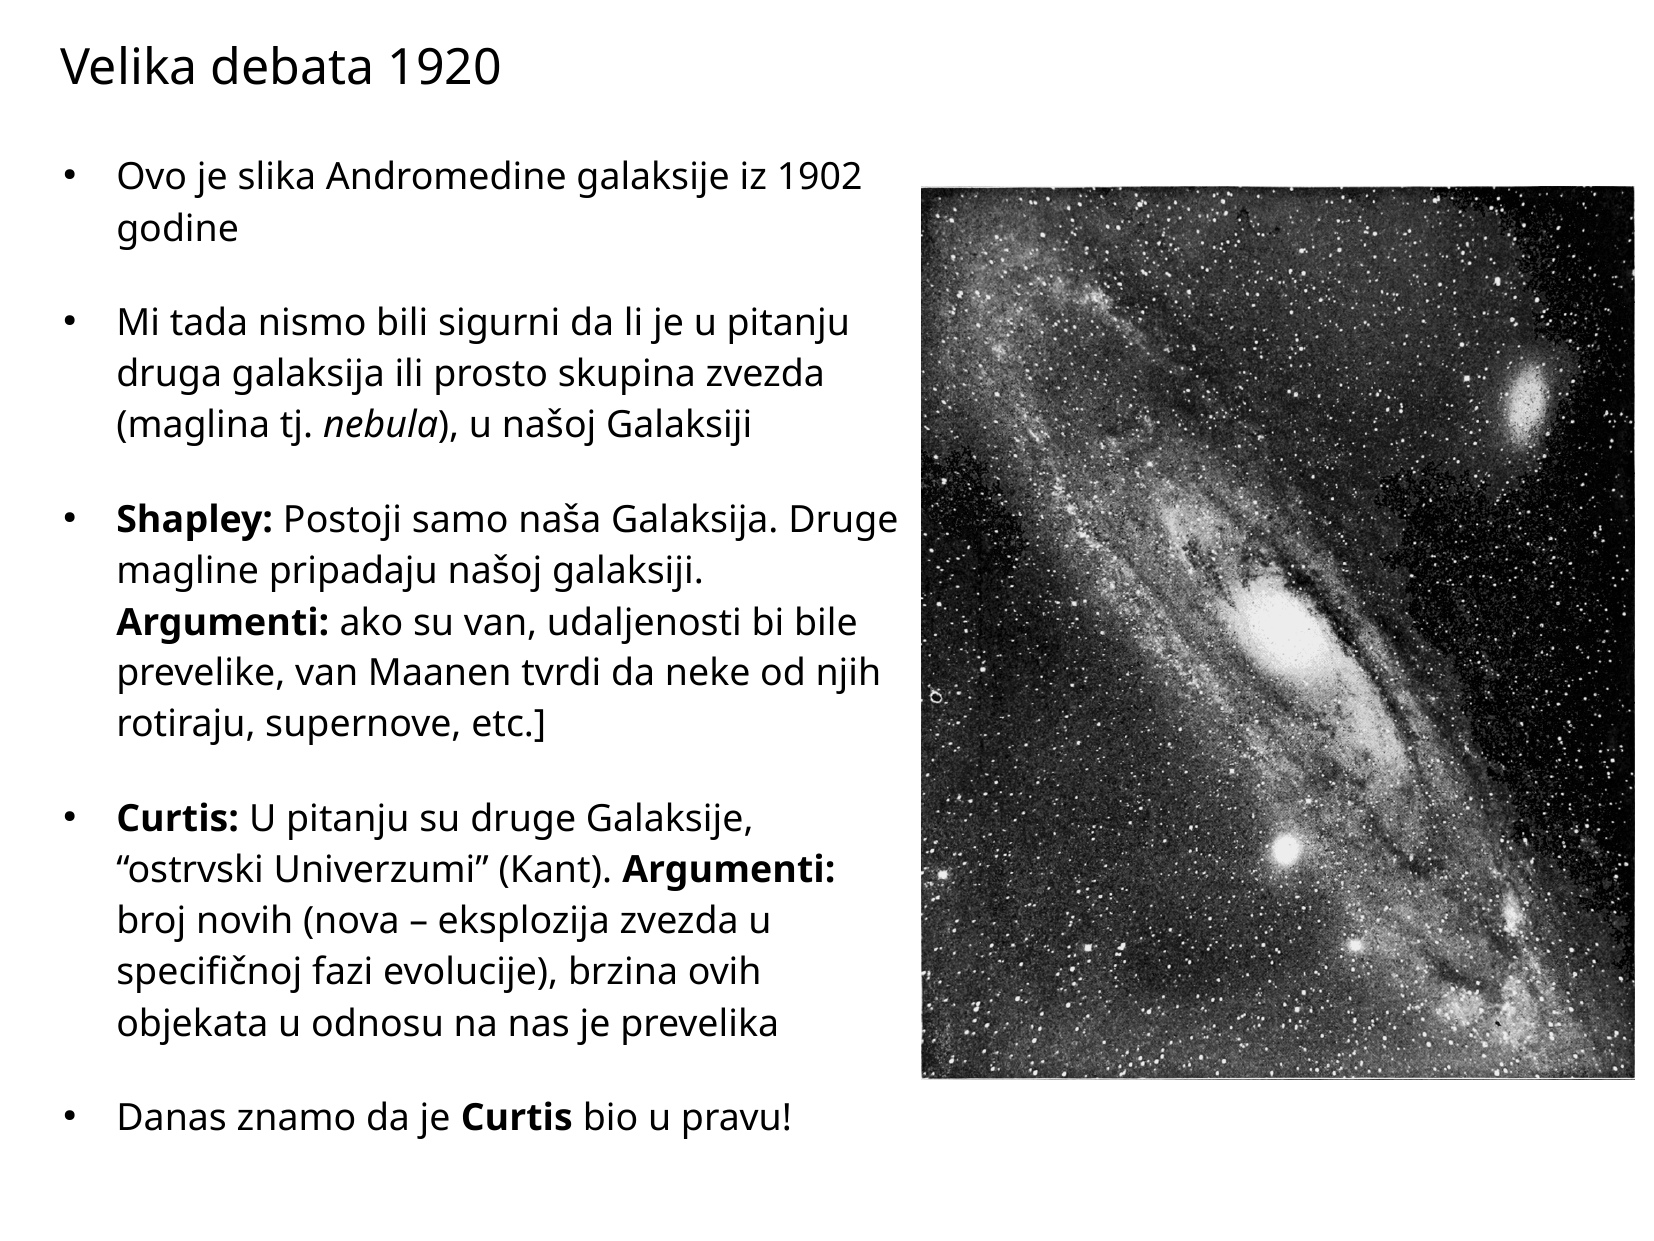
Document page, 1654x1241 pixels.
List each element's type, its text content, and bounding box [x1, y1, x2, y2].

title Velika debata 1920 [59, 17, 1648, 113]
list Ovo je slika Andromedine galaksije iz 1902 godine Mi tada nismo bili sigurni da li je u pitanju druga galaksija ili prosto skupina zvezda (maglina tj. nebula), u našoj Galaksiji Shapley: Postoji samo naša Galaksija. Druge magline pripadaju našoj galaksiji. Argumenti: ako su van, udaljenosti bi bile prevelike, van Maanen tvrdi da neke od njih rotiraju, supernove, etc.] Curtis: U pitanju su druge Galaksije, “ostrvski Univerzumi” (Kant). Argumenti: broj novih (nova – eksplozija zvezda u specifičnoj fazi evolucije), brzina ovih objekata u odnosu na nas je prevelika Danas znamo da je Curtis bio u pravu! [45, 150, 901, 1173]
picture [921, 186, 1635, 1080]
